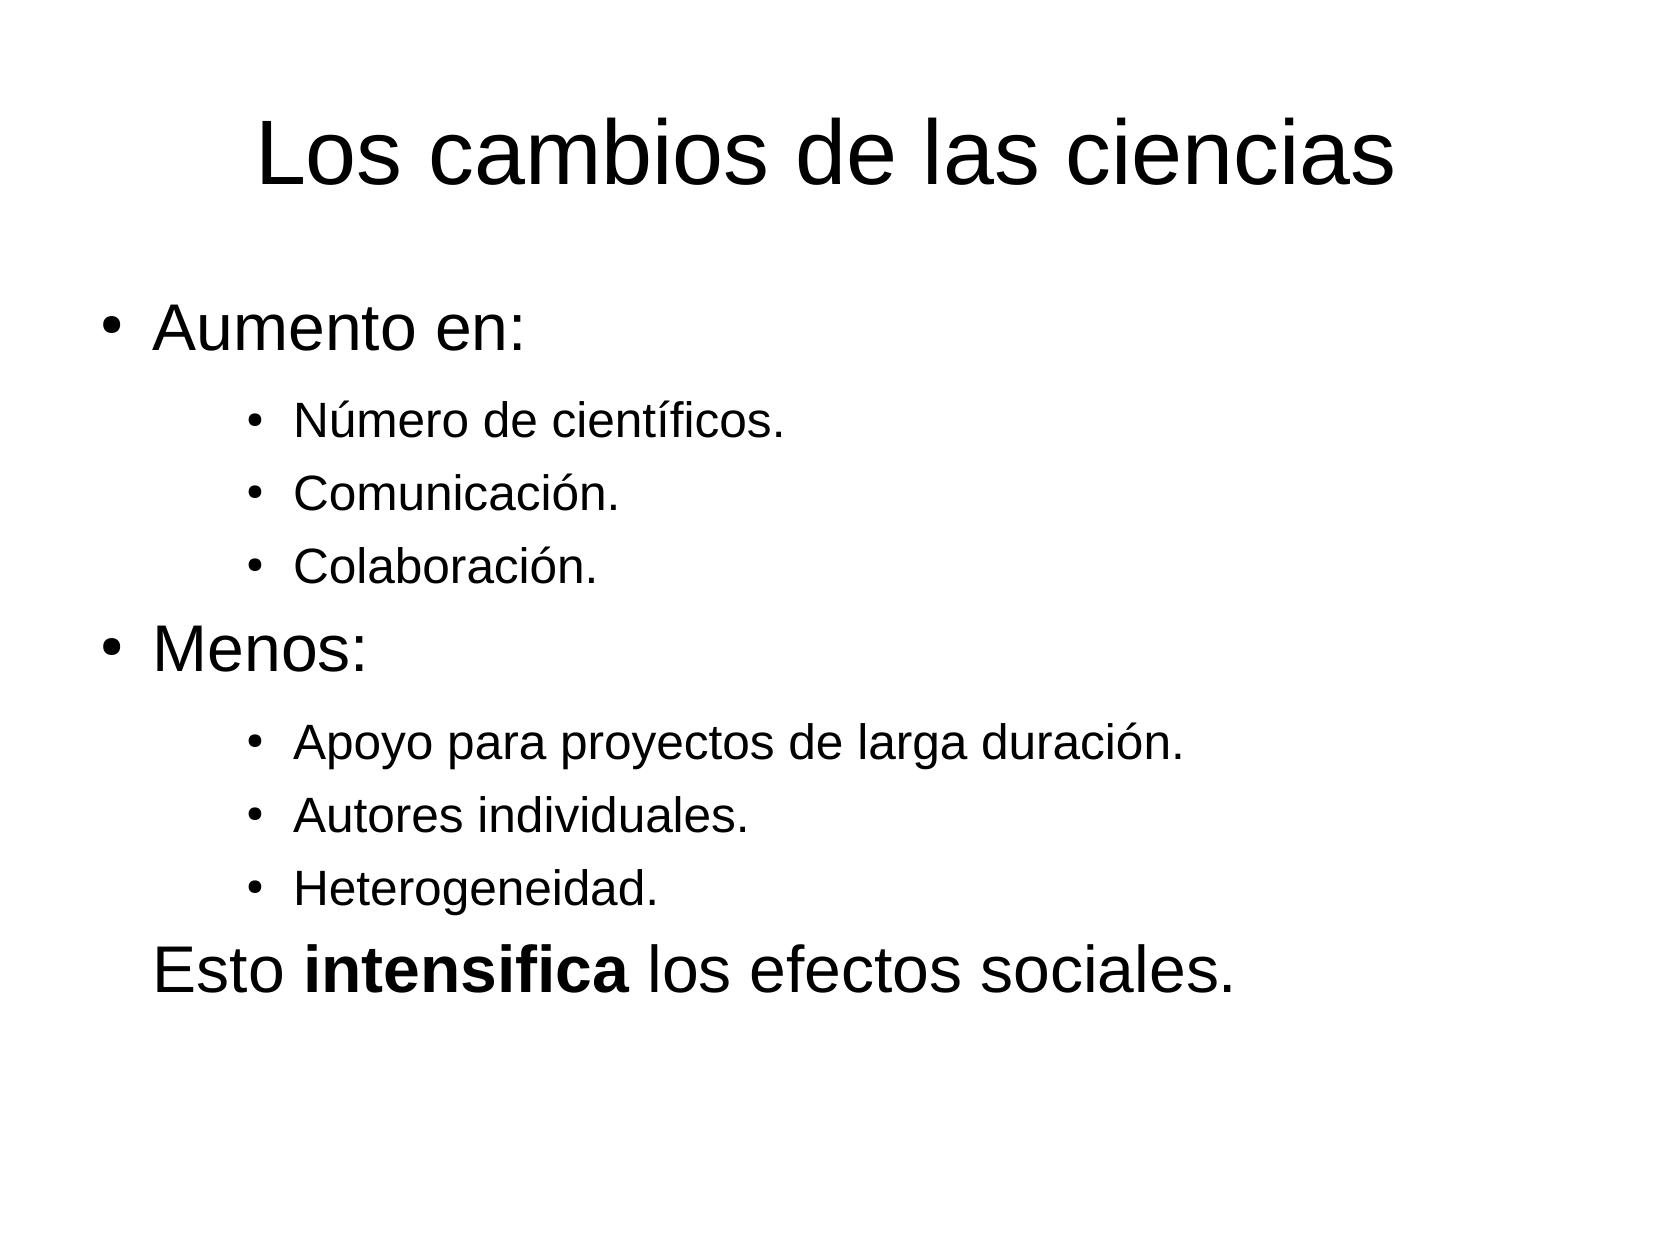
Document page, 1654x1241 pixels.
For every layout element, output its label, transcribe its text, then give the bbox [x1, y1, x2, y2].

list Aumento en: Número de científicos. Comunicación. Colaboración. Menos: Apoyo para proyectos de larga duración. Autores individuales. Heterogeneidad. Esto intensifica los efectos sociales. [82, 290, 1538, 1010]
title Los cambios de las ciencias [82, 49, 1571, 257]
